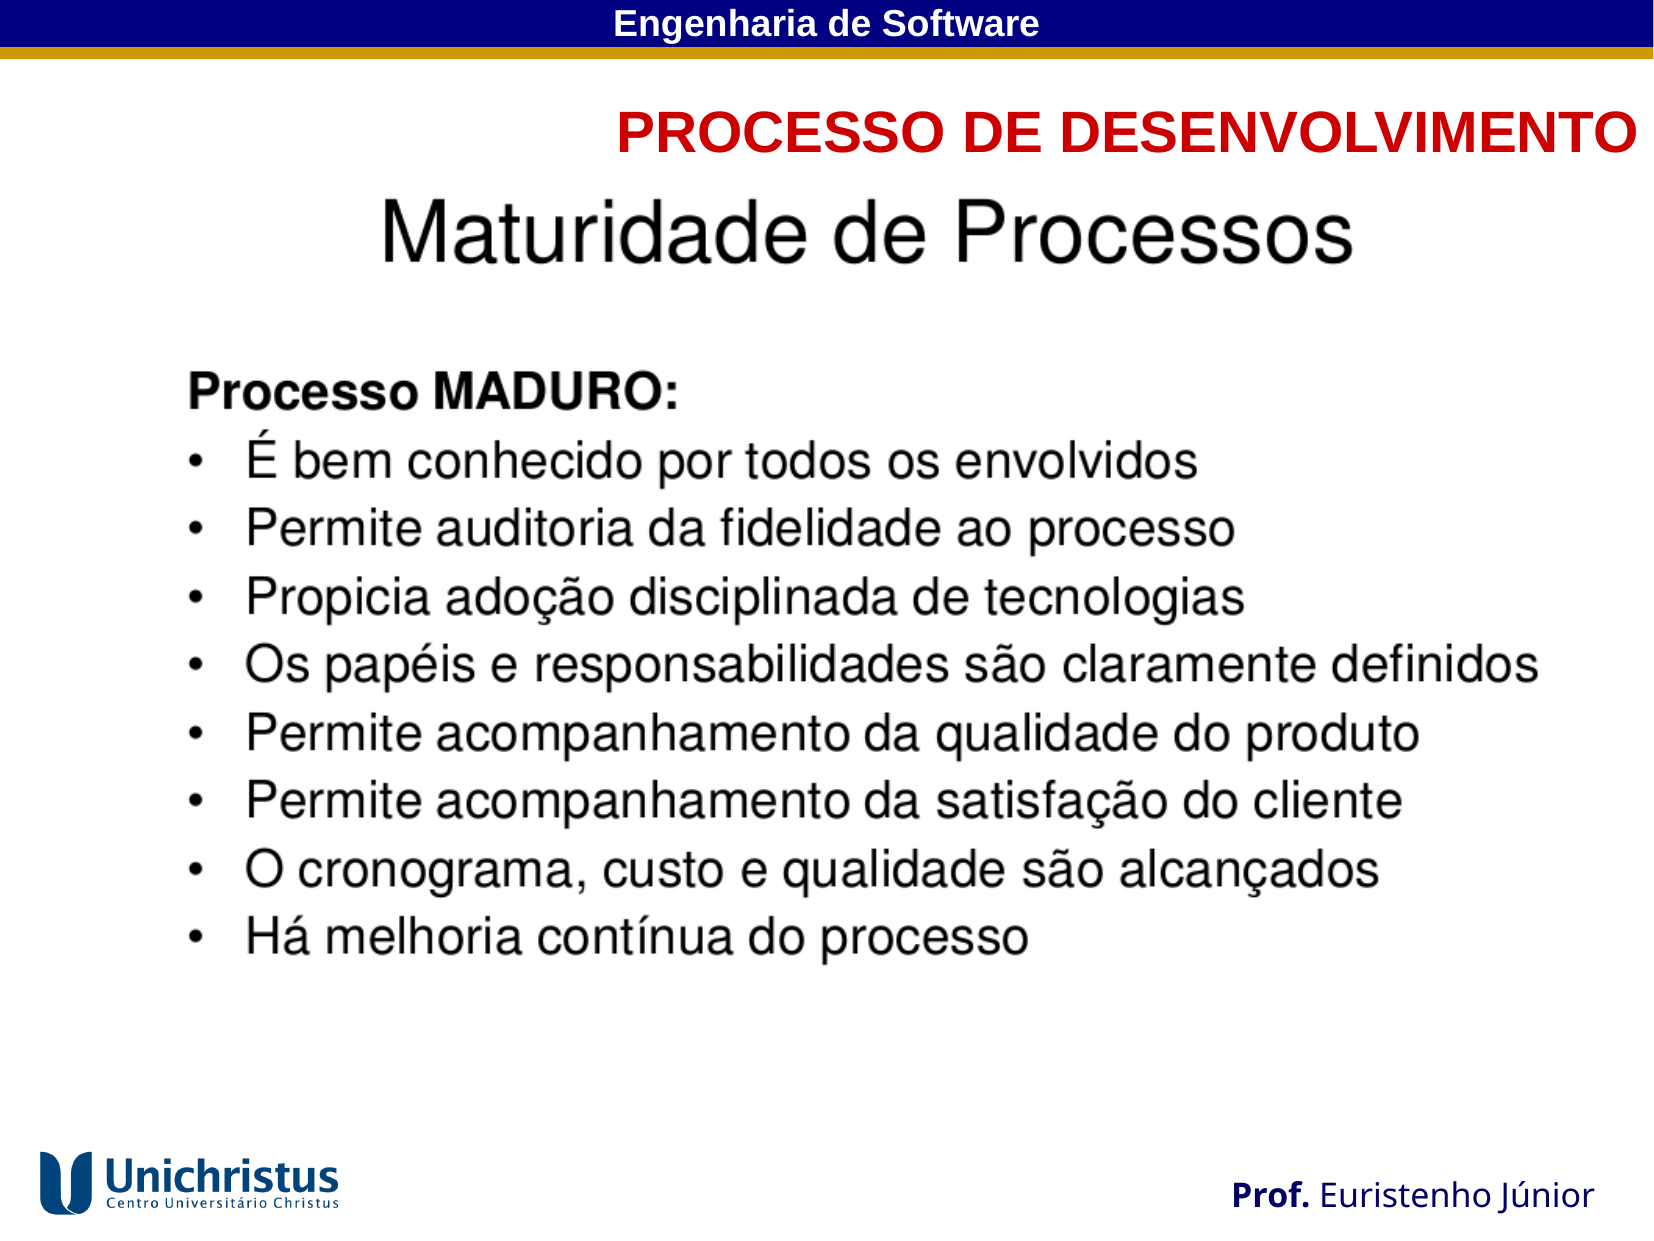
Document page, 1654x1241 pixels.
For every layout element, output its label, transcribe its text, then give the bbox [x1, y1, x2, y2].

text_box Prof. Euristenho Júnior [1216, 1163, 1654, 1224]
text_box Engenharia de Software [0, 0, 1654, 47]
picture [35, 1148, 343, 1217]
picture [165, 176, 1555, 993]
text_box PROCESSO DE DESENVOLVIMENTO [601, 92, 1654, 173]
text_box [0, 47, 1654, 60]
